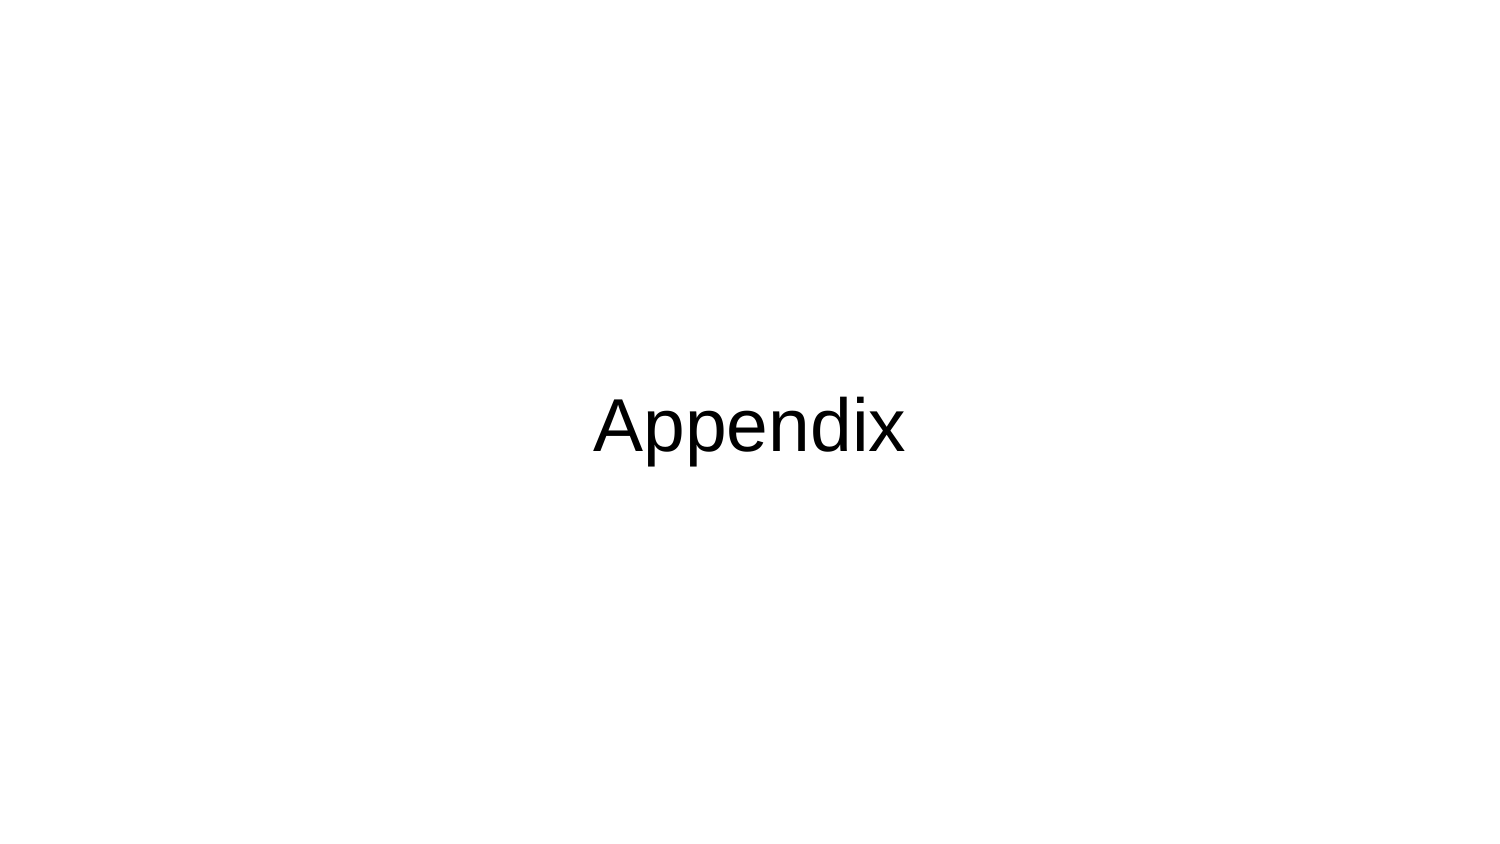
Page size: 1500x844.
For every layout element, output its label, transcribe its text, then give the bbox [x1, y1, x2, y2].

title Appendix [51, 352, 1449, 491]
